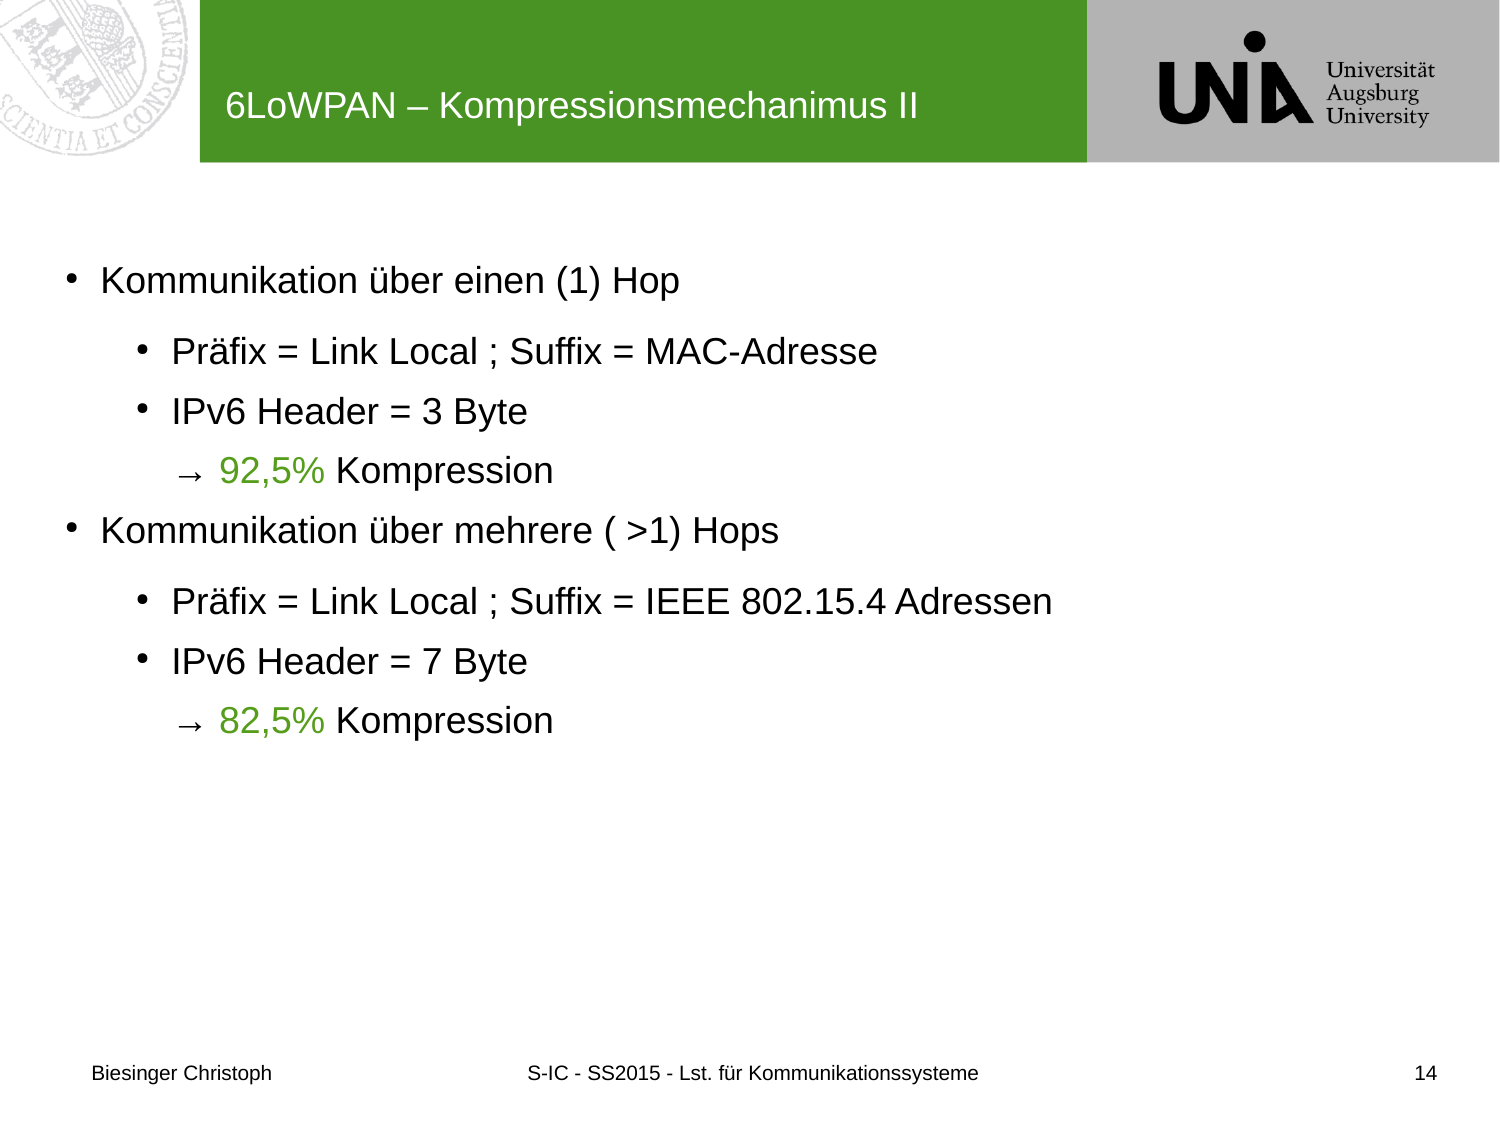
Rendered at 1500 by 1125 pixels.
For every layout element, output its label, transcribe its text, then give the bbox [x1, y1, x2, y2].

picture [1122, 12, 1488, 271]
list Kommunikation über einen (1) Hop Präfix = Link Local ; Suffix = MAC-Adresse IPv6 Header = 3 Byte → 92,5% Kompression Kommunikation über mehrere ( >1) Hops Präfix = Link Local ; Suffix = IEEE 802.15.4 Adressen IPv6 Header = 7 Byte → 82,5% Kompression [64, 255, 1415, 998]
slide_number <Nummer> [1175, 1035, 1452, 1110]
footer S-IC - SS2015 - Lst. für Kommunikationssysteme [512, 1035, 1123, 1110]
slide_number Biesinger Christoph [76, 1035, 389, 1110]
title 6LoWPAN – Kompressionsmechanimus II [225, 50, 1088, 163]
picture [0, 0, 188, 156]
